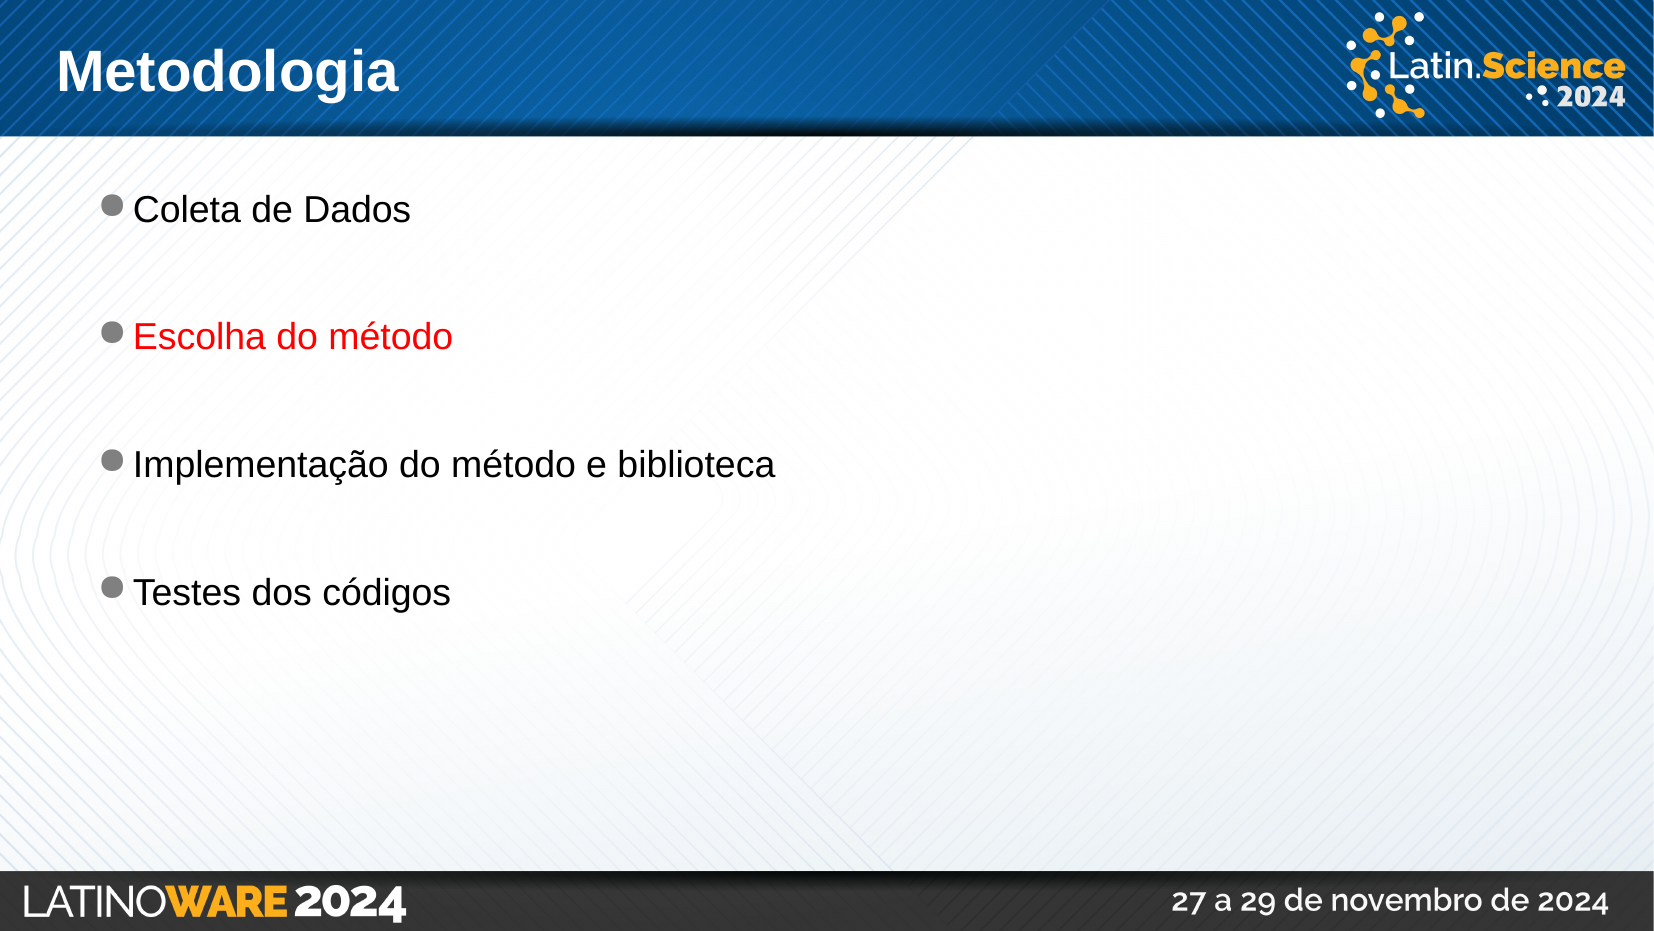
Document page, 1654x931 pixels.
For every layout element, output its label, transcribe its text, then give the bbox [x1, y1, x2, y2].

picture [0, 0, 1654, 931]
text_box Metodologia​ [41, 8, 1300, 129]
text_box Coleta de Dados Escolha do método​ Implementação do método e biblioteca​ Testes dos códigos [82, 177, 1571, 815]
